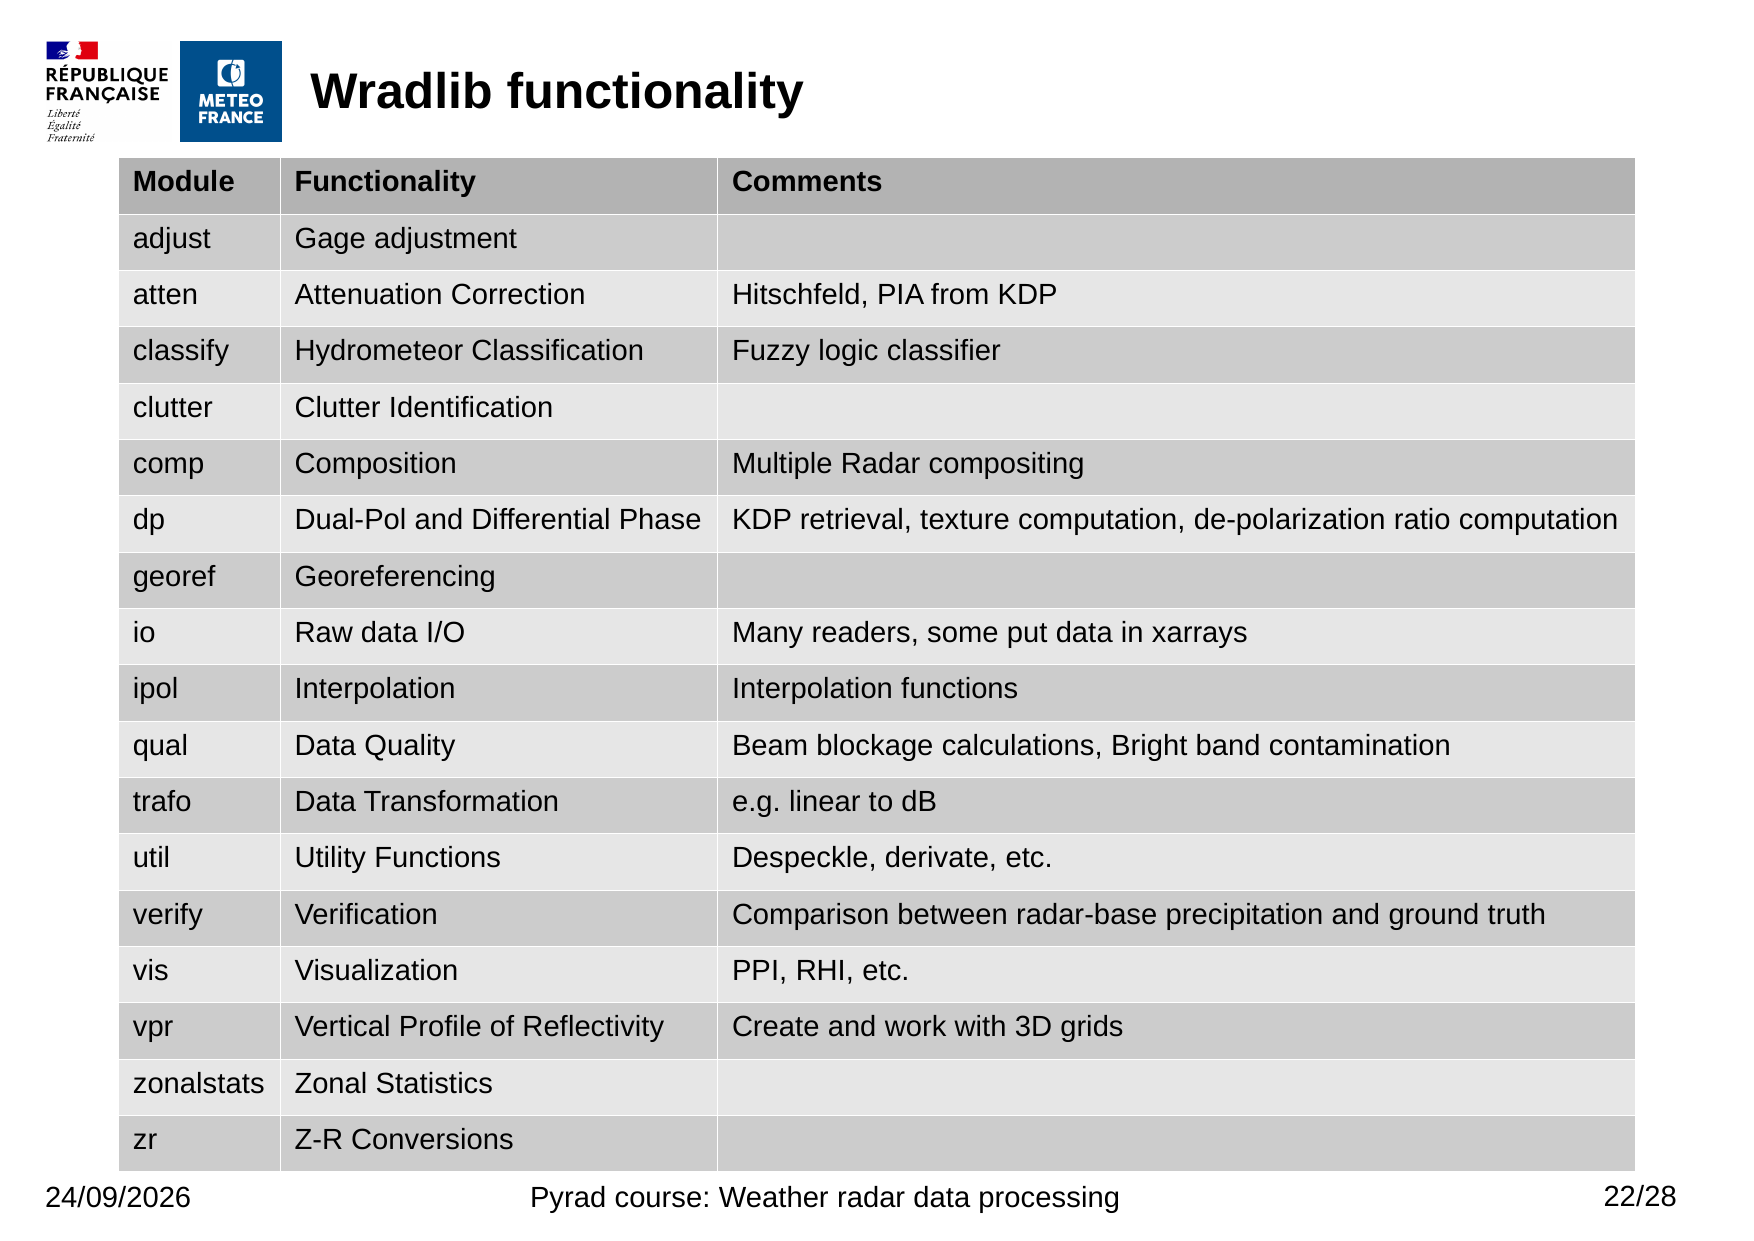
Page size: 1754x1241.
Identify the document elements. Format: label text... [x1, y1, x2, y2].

table_cell Z-R Conversions [281, 1116, 717, 1171]
table_cell Despeckle, derivate, etc. [718, 834, 1635, 890]
table_cell Many readers, some put data in xarrays [718, 609, 1635, 664]
table_cell Comparison between radar-base precipitation and ground truth [718, 891, 1635, 946]
table_cell Clutter Identification [281, 384, 717, 439]
table_cell Composition [281, 440, 717, 495]
table_cell [718, 1116, 1635, 1171]
table_cell Visualization [281, 947, 717, 1002]
table_cell Dual-Pol and Differential Phase [281, 496, 717, 552]
table_cell verify [119, 891, 280, 946]
table_cell [718, 384, 1635, 439]
table_cell util [119, 834, 280, 890]
table_header Module [119, 158, 280, 214]
table_cell e.g. linear to dB [718, 778, 1635, 833]
table_cell [718, 553, 1635, 608]
table_cell georef [119, 553, 280, 608]
table_cell Interpolation functions [718, 665, 1635, 721]
table_cell Beam blockage calculations, Bright band contamination [718, 722, 1635, 777]
table_cell vpr [119, 1003, 280, 1059]
table_cell ipol [119, 665, 280, 721]
table_cell [718, 215, 1635, 270]
picture [180, 41, 282, 142]
table_cell Create and work with 3D grids [718, 1003, 1635, 1059]
table_cell trafo [119, 778, 280, 833]
table_cell KDP retrieval, texture computation, de-polarization ratio computation [718, 496, 1635, 552]
table_cell [718, 1060, 1635, 1115]
table_cell dp [119, 496, 280, 552]
table_cell Fuzzy logic classifier [718, 327, 1635, 383]
table_cell Hydrometeor Classification [281, 327, 717, 383]
table_cell Multiple Radar compositing [718, 440, 1635, 495]
table_cell Attenuation Correction [281, 271, 717, 326]
table_cell comp [119, 440, 280, 495]
table_cell Data Transformation [281, 778, 717, 833]
table_cell Utility Functions [281, 834, 717, 890]
table_cell Verification [281, 891, 717, 946]
picture [46, 41, 172, 142]
table_cell Data Quality [281, 722, 717, 777]
table_cell classify [119, 327, 280, 383]
table_cell Hitschfeld, PIA from KDP [718, 271, 1635, 326]
table_cell Gage adjustment [281, 215, 717, 270]
table_header Functionality [281, 158, 717, 214]
table_cell zonalstats [119, 1060, 280, 1115]
table_cell Interpolation [281, 665, 717, 721]
table_cell Raw data I/O [281, 609, 717, 664]
table_cell atten [119, 271, 280, 326]
table_cell adjust [119, 215, 280, 270]
table_cell Zonal Statistics [281, 1060, 717, 1115]
table_cell Georeferencing [281, 553, 717, 608]
table_cell clutter [119, 384, 280, 439]
title Wradlib functionality [310, 40, 1697, 142]
table_cell PPI, RHI, etc. [718, 947, 1635, 1002]
table_cell io [119, 609, 280, 664]
table_cell qual [119, 722, 280, 777]
table_header Comments [718, 158, 1635, 214]
table_cell zr [119, 1116, 280, 1171]
table_cell Vertical Profile of Reflectivity [281, 1003, 717, 1059]
table_cell vis [119, 947, 280, 1002]
